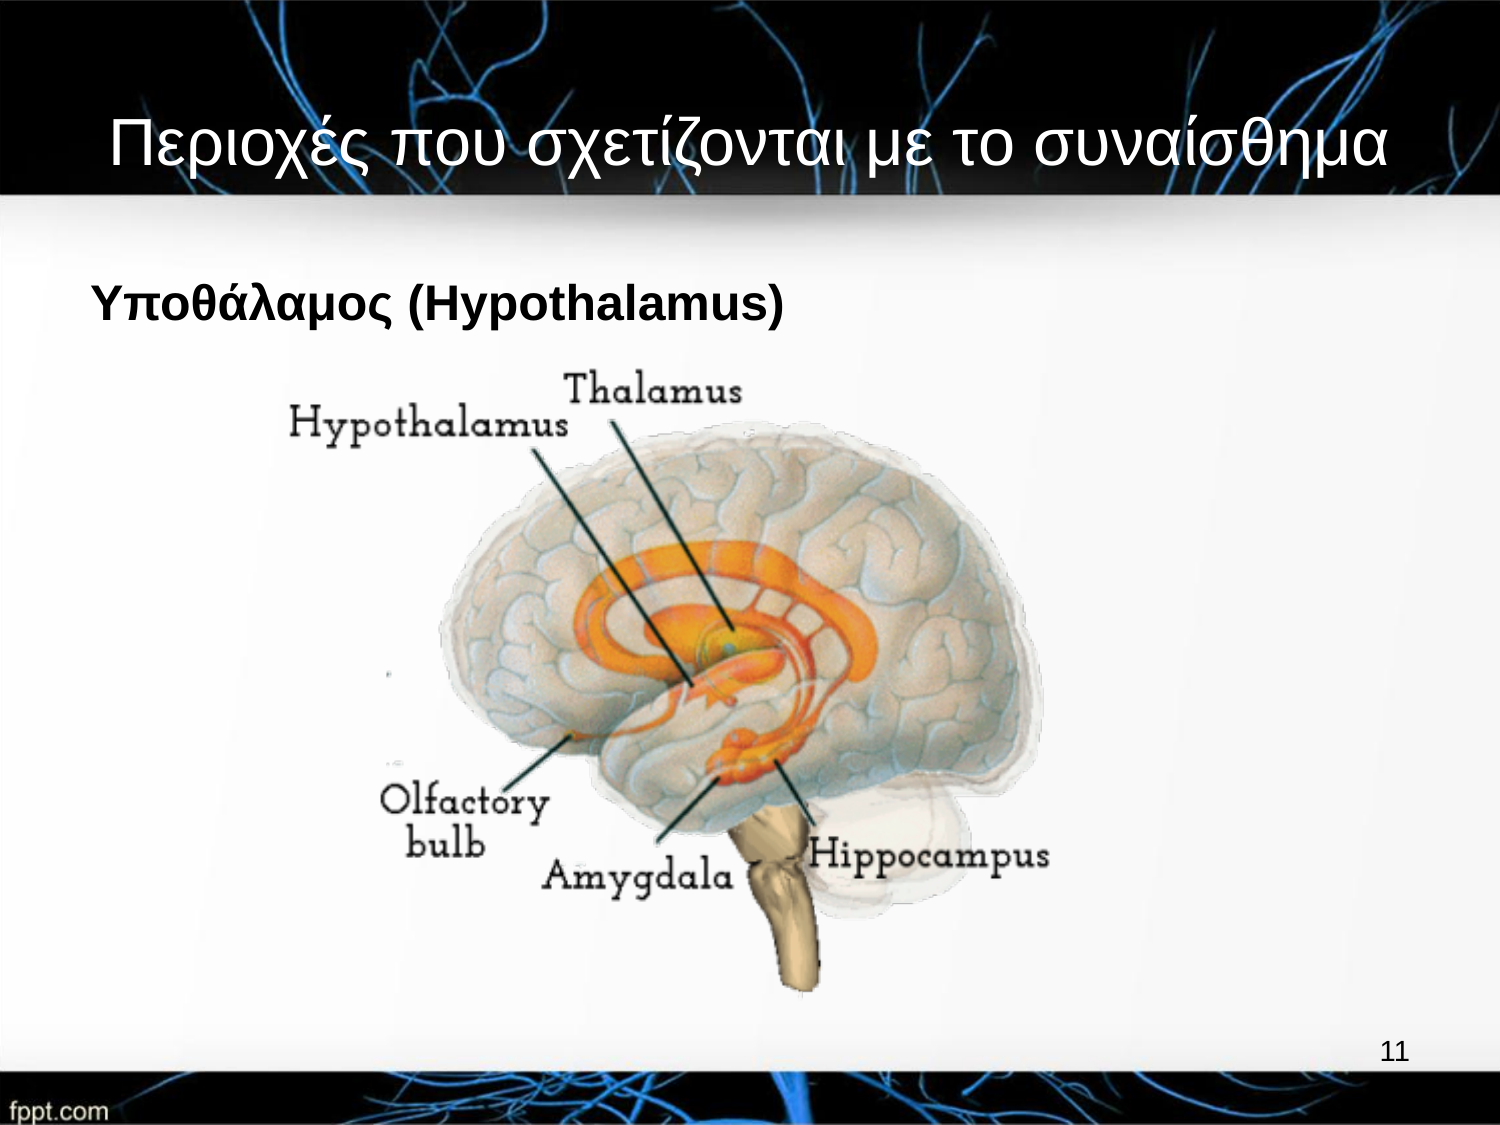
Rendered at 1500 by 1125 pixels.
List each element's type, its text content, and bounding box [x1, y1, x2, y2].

title Περιοχές που σχετίζονται με το συναίσθημα [75, 45, 1425, 233]
picture [0, 0, 1500, 1125]
list Υποθάλαμος (Hypothalamus) [75, 262, 1425, 1005]
